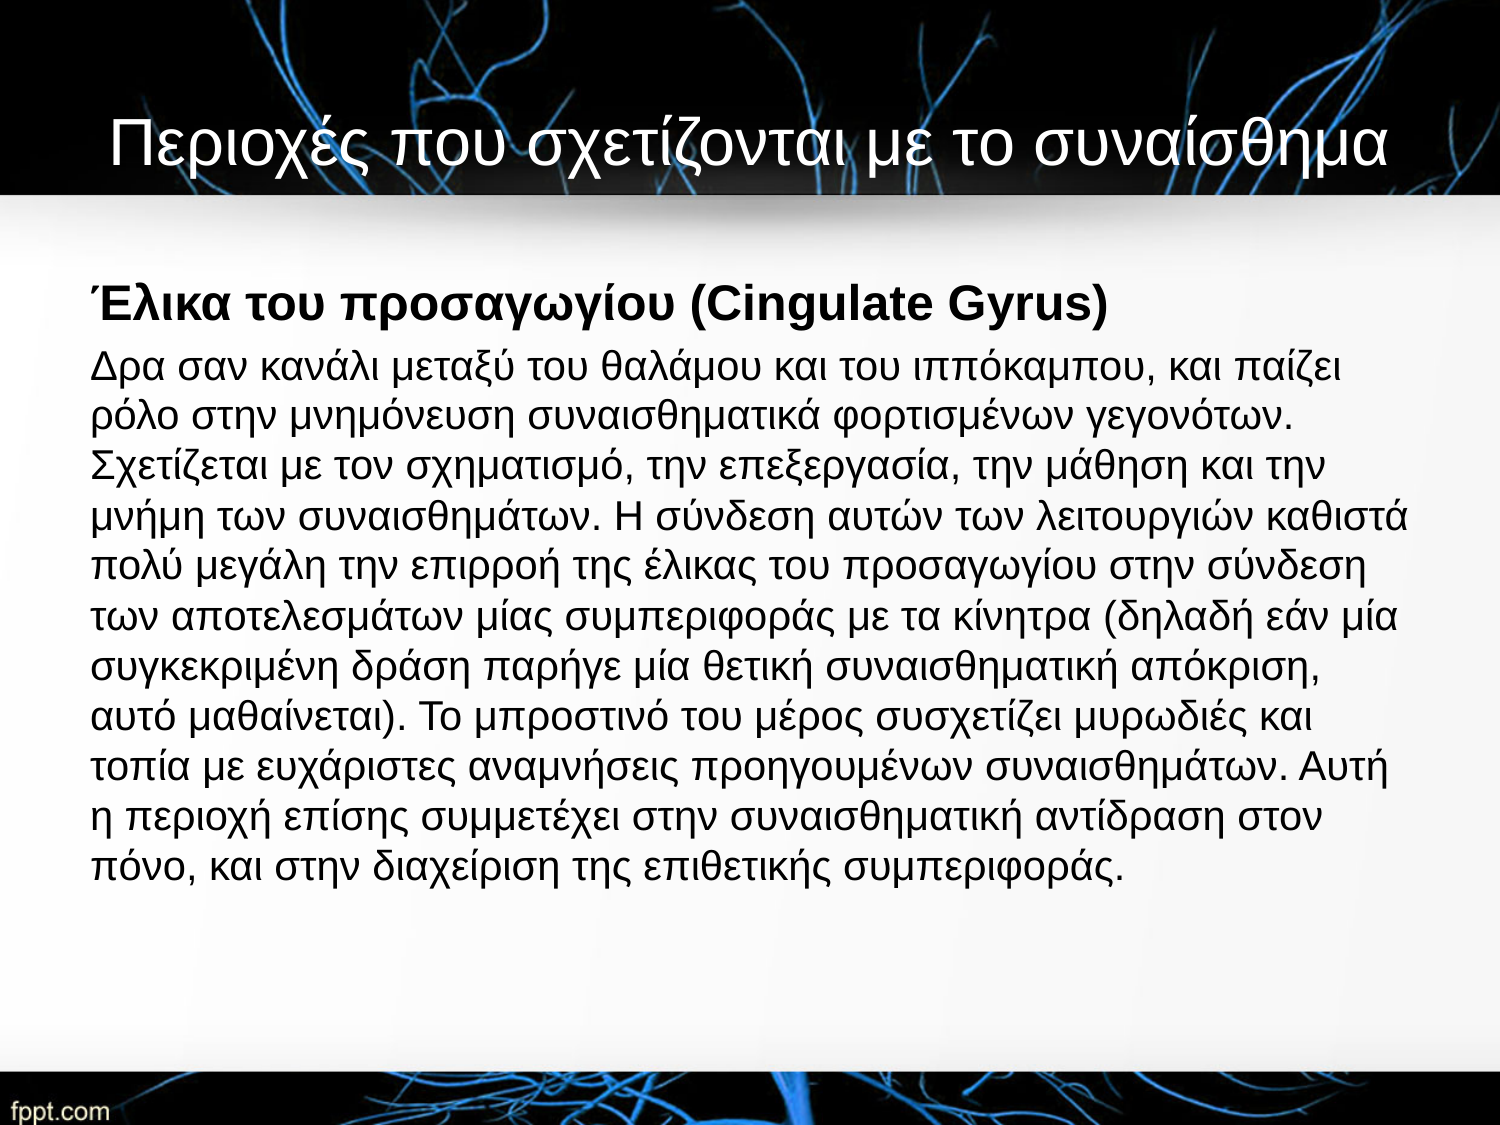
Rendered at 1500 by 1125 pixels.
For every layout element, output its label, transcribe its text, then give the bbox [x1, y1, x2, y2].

list Έλικα του προσαγωγίου (Cingulate Gyrus) Δρα σαν κανάλι μεταξύ του θαλάμου και του ιππόκαμπου, και παίζει ρόλο στην μνημόνευση συναισθηματικά φορτισμένων γεγονότων. Σχετίζεται με τον σχηματισμό, την επεξεργασία, την μάθηση και την μνήμη των συναισθημάτων. Η σύνδεση αυτών των λειτουργιών καθιστά πολύ μεγάλη την επιρροή της έλικας του προσαγωγίου στην σύνδεση των αποτελεσμάτων μίας συμπεριφοράς με τα κίνητρα (δηλαδή εάν μία συγκεκριμένη δράση παρήγε μία θετική συναισθηματική απόκριση, αυτό μαθαίνεται). Το μπροστινό του μέρος συσχετίζει μυρωδιές και τοπία με ευχάριστες αναμνήσεις προηγουμένων συναισθημάτων. Αυτή η περιοχή επίσης συμμετέχει στην συναισθηματική αντίδραση στον πόνο, και στην διαχείριση της επιθετικής συμπεριφοράς. [75, 262, 1425, 1005]
picture [0, 0, 1500, 1125]
title Περιοχές που σχετίζονται με το συναίσθημα [75, 45, 1425, 233]
